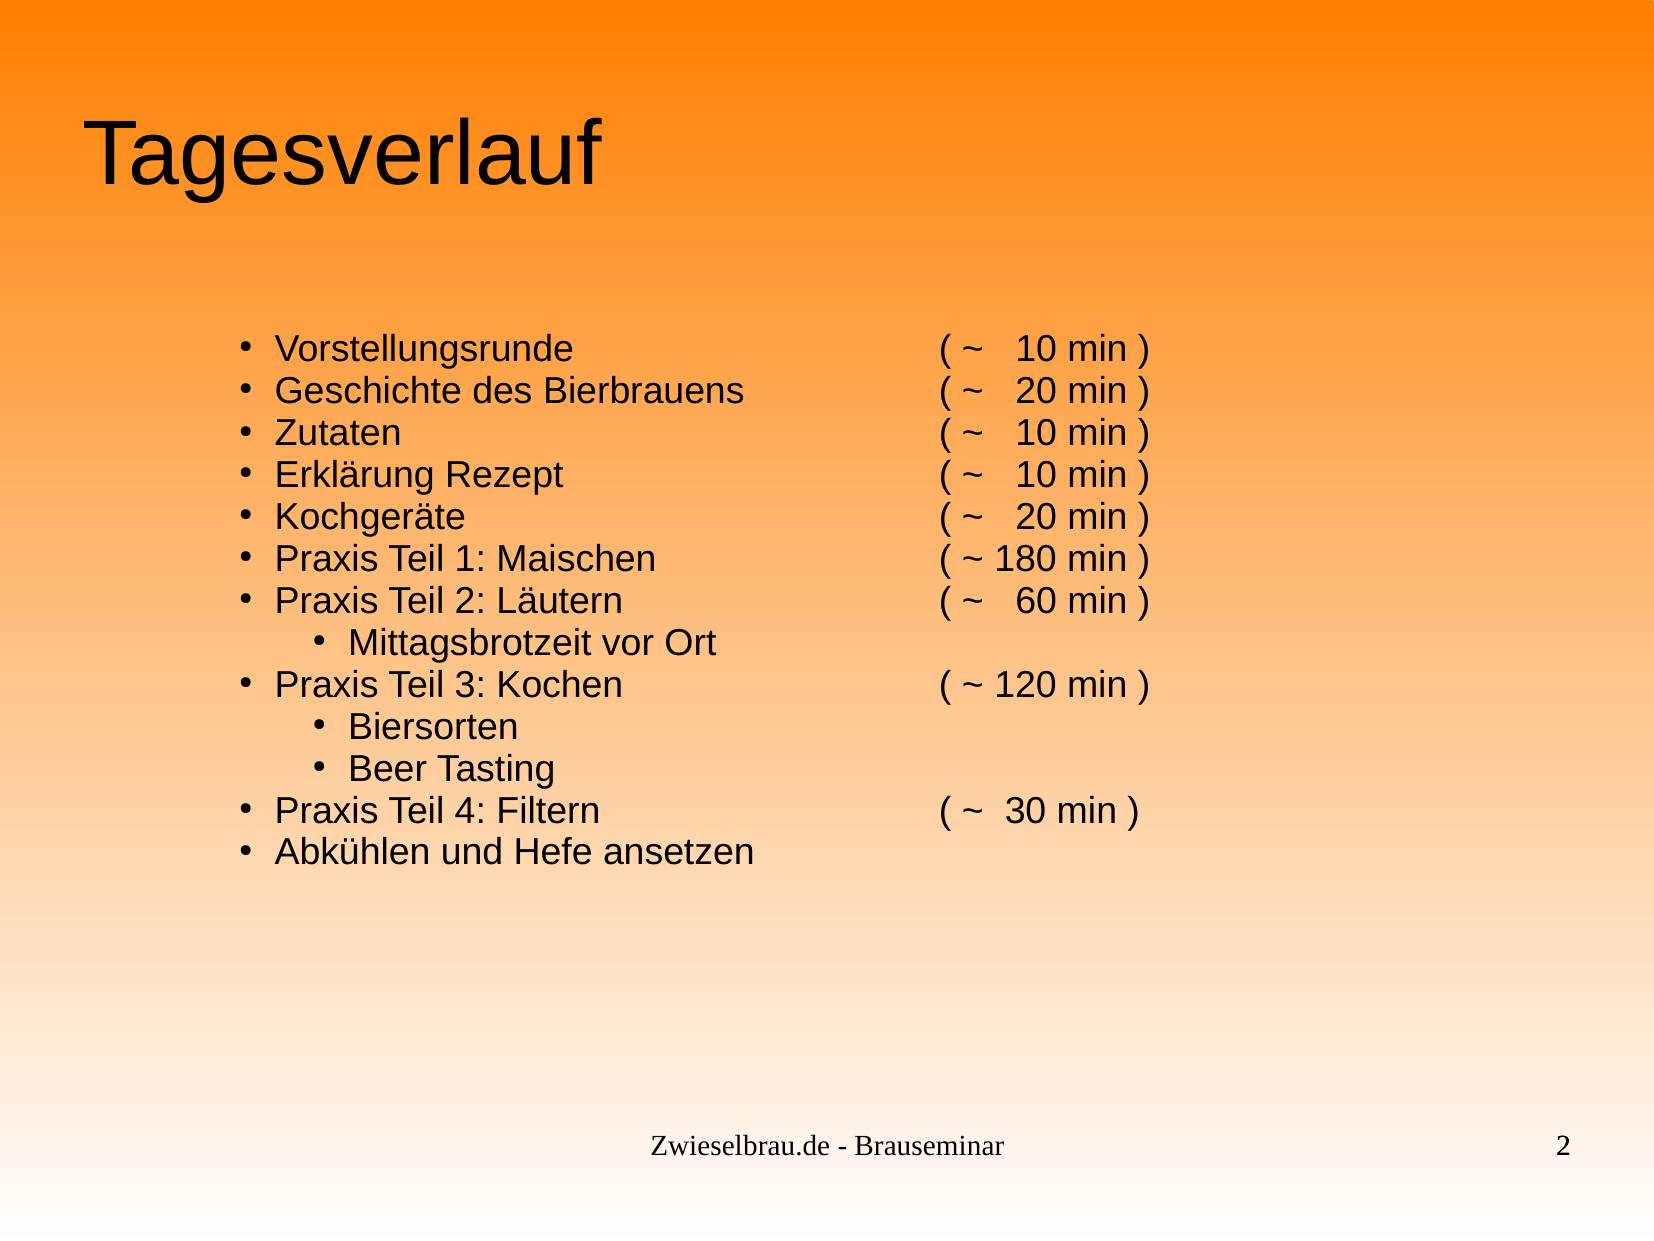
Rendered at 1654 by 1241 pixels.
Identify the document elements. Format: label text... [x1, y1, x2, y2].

text_box <Foliennummer> [1185, 1129, 1571, 1216]
text_box [212, 256, 1489, 981]
text_box Vorstellungsrunde ( ~ 10 min ) Geschichte des Bierbrauens ( ~ 20 min ) Zutaten ( ~ 10 min ) Erklärung Rezept ( ~ 10 min ) Kochgeräte ( ~ 20 min ) Praxis Teil 1: Maischen ( ~ 180 min ) Praxis Teil 2: Läutern ( ~ 60 min ) Mittagsbrotzeit vor Ort Praxis Teil 3: Kochen ( ~ 120 min ) Biersorten Beer Tasting Praxis Teil 4: Filtern ( ~ 30 min ) Abkühlen und Hefe ansetzen [224, 319, 1406, 924]
title Tagesverlauf [82, 49, 1571, 257]
